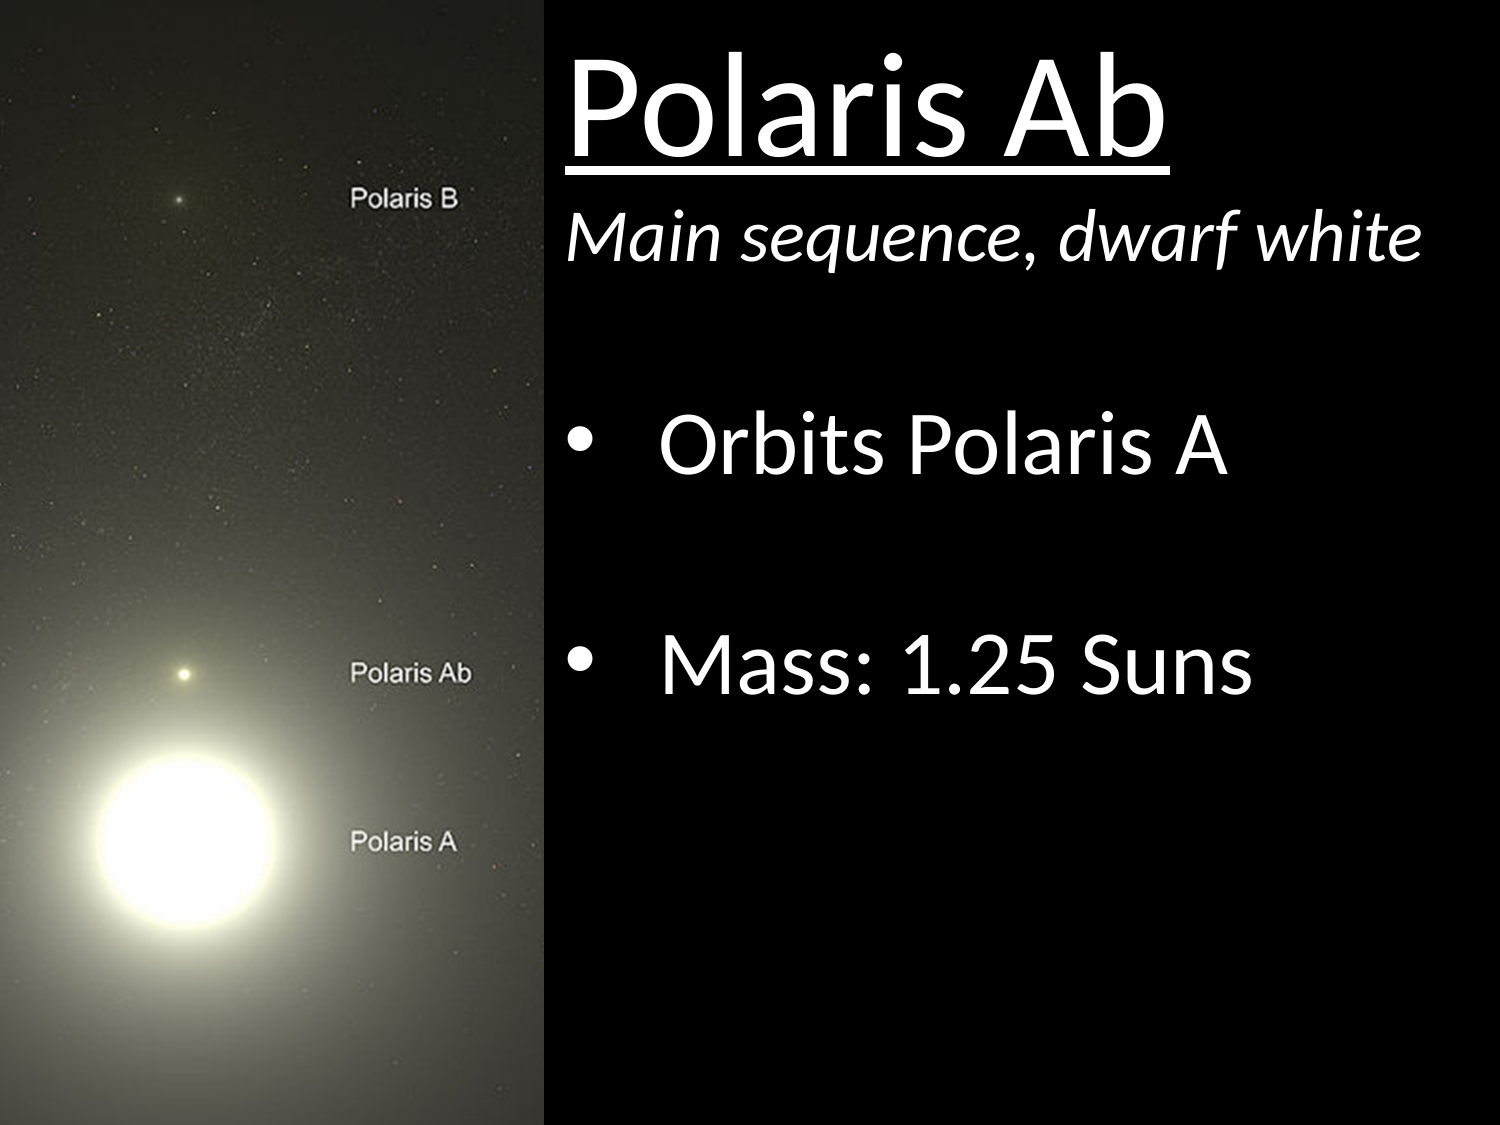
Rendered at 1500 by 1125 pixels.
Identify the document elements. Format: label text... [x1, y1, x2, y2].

picture [0, 0, 544, 1125]
text_box Orbits Polaris A Mass: 1.25 Suns [549, 375, 1500, 769]
text_box Polaris Ab Main sequence, dwarf white [549, 0, 1500, 287]
